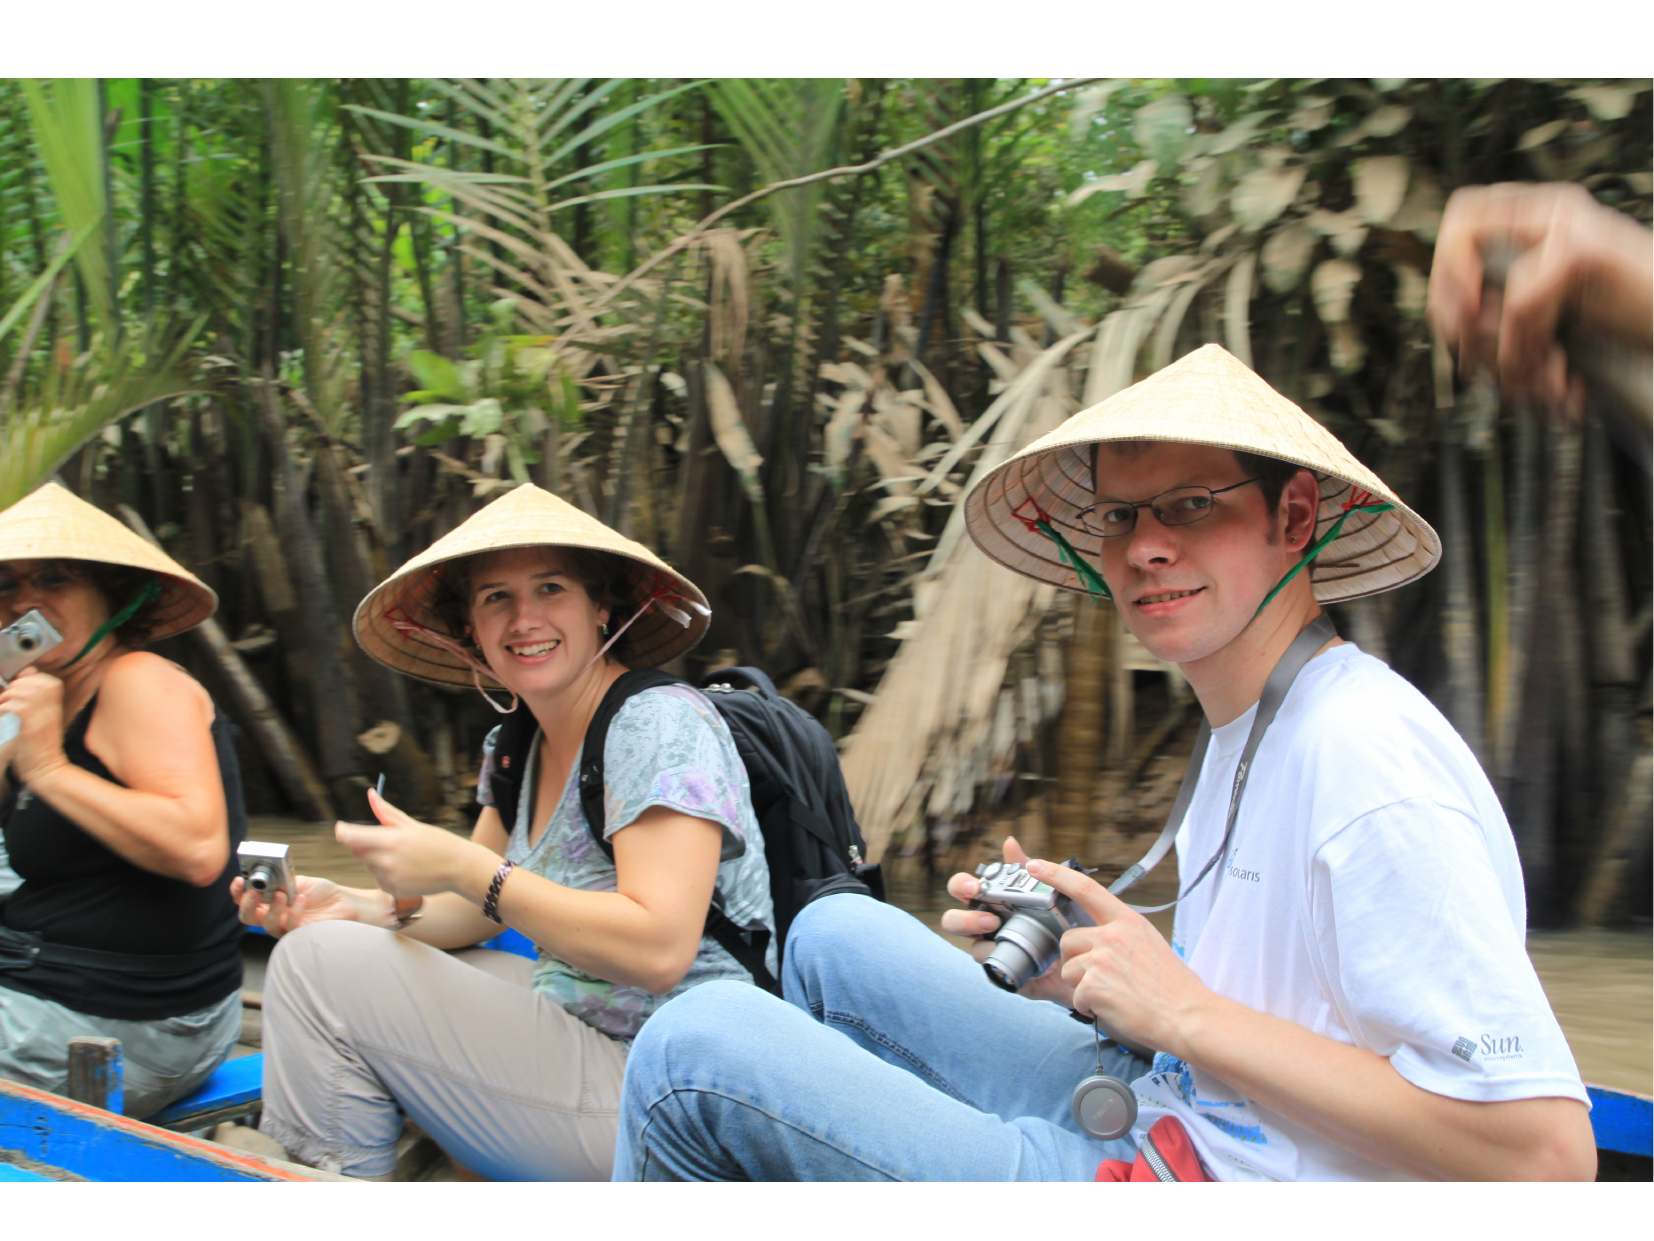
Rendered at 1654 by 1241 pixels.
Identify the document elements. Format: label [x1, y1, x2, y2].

picture [0, 78, 1654, 1182]
